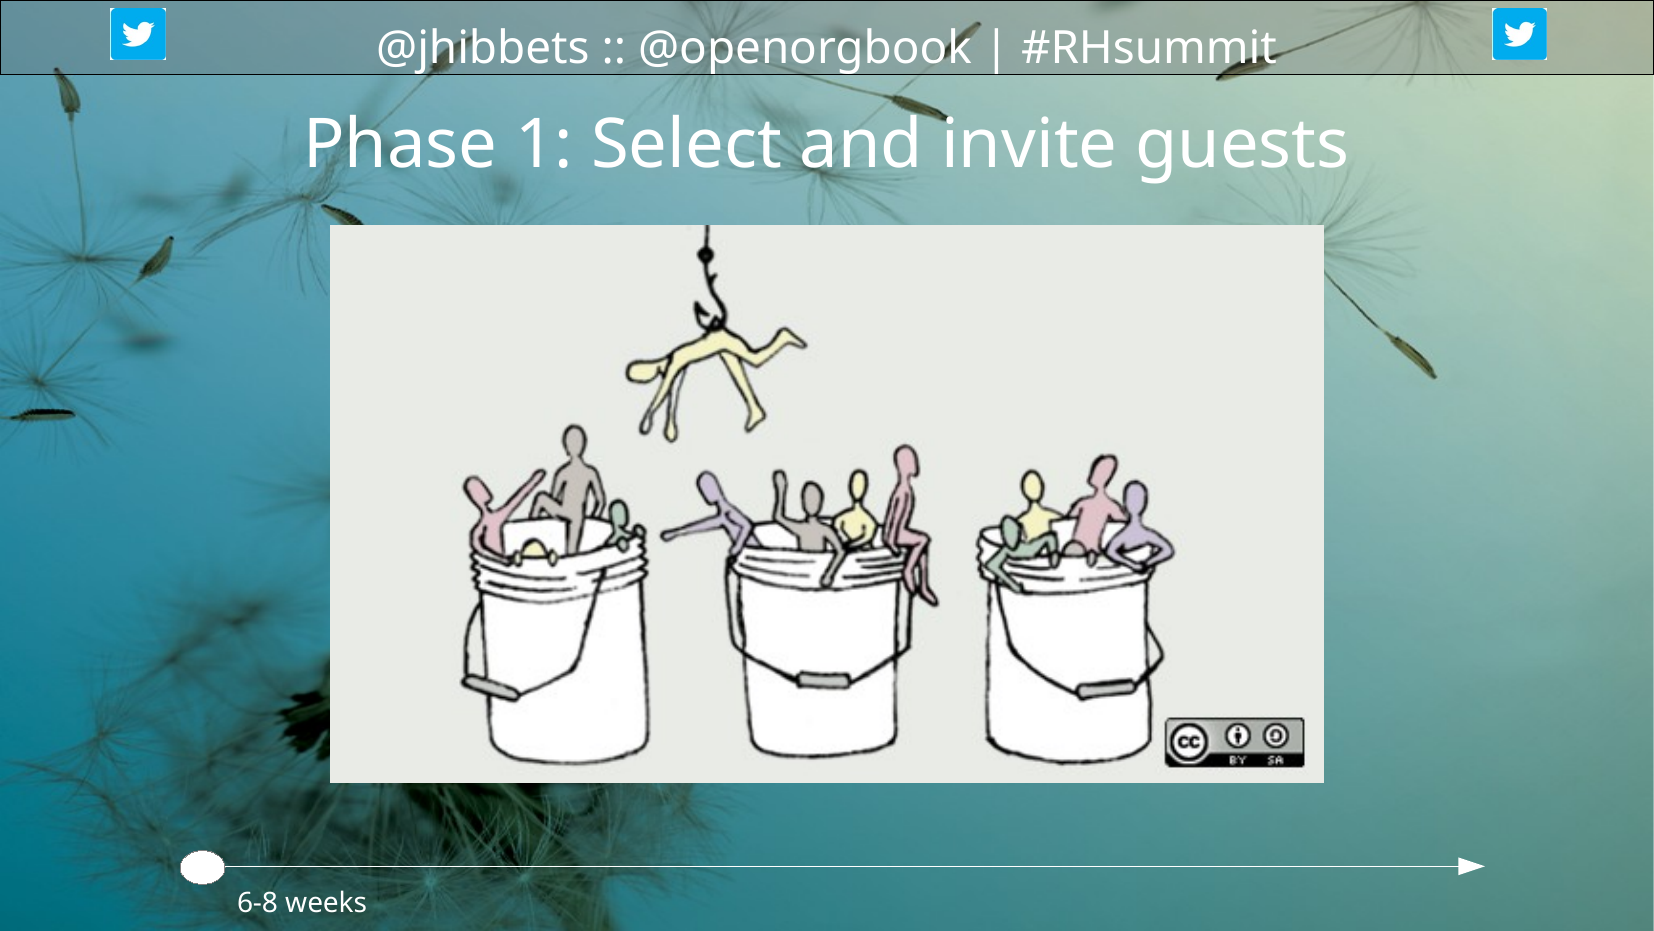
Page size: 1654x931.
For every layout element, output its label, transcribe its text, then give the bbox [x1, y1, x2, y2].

picture [0, 75, 1654, 931]
text_box 6-8 weeks [222, 879, 431, 923]
picture [1506, 22, 1535, 46]
title Phase 1: Select and invite guests [82, 63, 1571, 219]
picture [124, 22, 154, 46]
text_box [180, 850, 226, 885]
